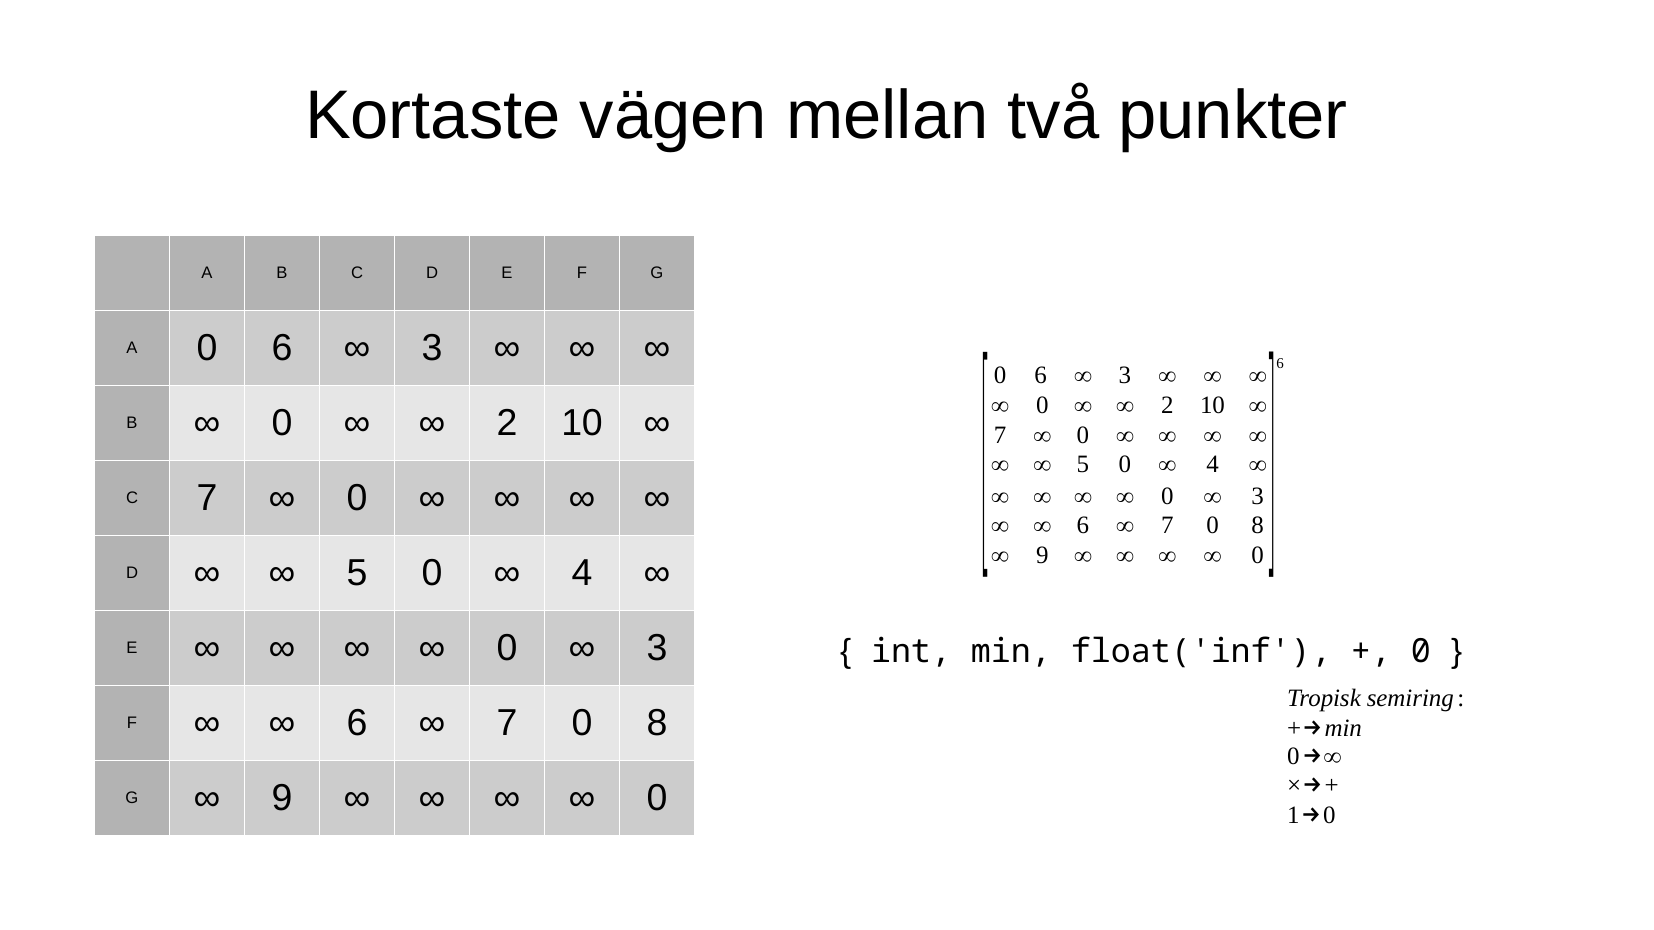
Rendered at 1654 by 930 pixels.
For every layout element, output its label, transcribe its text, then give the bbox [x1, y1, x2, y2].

table_header D [395, 236, 469, 310]
table_cell 6 [320, 686, 394, 760]
table_cell ∞ [245, 611, 319, 685]
table_cell G [95, 761, 169, 835]
text_box { int, min, float('inf'), +, 0 } [840, 435, 1501, 828]
table_cell ∞ [170, 536, 244, 610]
table_cell ∞ [245, 686, 319, 760]
table_cell ∞ [545, 761, 619, 835]
table_cell ∞ [470, 461, 544, 535]
table_cell 0 [245, 386, 319, 460]
table_cell A [95, 311, 169, 385]
table_header [95, 236, 169, 310]
table_cell 0 [320, 461, 394, 535]
table_cell ∞ [545, 311, 619, 385]
table_cell 2 [470, 386, 544, 460]
table_cell F [95, 686, 169, 760]
table_header C [320, 236, 394, 310]
table_cell ∞ [395, 761, 469, 835]
table_header B [245, 236, 319, 310]
table_cell 7 [470, 686, 544, 760]
chart [1280, 684, 1470, 829]
table_cell ∞ [395, 686, 469, 760]
table_cell 3 [620, 611, 694, 685]
table_cell 3 [395, 311, 469, 385]
table_cell ∞ [545, 461, 619, 535]
table_cell 0 [170, 311, 244, 385]
table_cell ∞ [395, 461, 469, 535]
table_cell ∞ [320, 761, 394, 835]
table_cell ∞ [620, 386, 694, 460]
table_cell D [95, 536, 169, 610]
table_cell ∞ [170, 761, 244, 835]
table_cell ∞ [245, 536, 319, 610]
table_cell ∞ [320, 386, 394, 460]
table_cell 8 [620, 686, 694, 760]
table_cell ∞ [470, 536, 544, 610]
table_cell 7 [170, 461, 244, 535]
table_cell 5 [320, 536, 394, 610]
table_cell ∞ [320, 311, 394, 385]
table_cell ∞ [245, 461, 319, 535]
table_cell ∞ [545, 611, 619, 685]
table_header F [545, 236, 619, 310]
table_header E [470, 236, 544, 310]
table_cell 9 [245, 761, 319, 835]
table_cell 0 [620, 761, 694, 835]
table_cell 0 [470, 611, 544, 685]
table_cell C [95, 461, 169, 535]
table_cell ∞ [395, 386, 469, 460]
table_cell ∞ [470, 311, 544, 385]
table_header A [170, 236, 244, 310]
table_cell 0 [395, 536, 469, 610]
table_cell ∞ [170, 386, 244, 460]
table_cell 6 [245, 311, 319, 385]
table_header G [620, 236, 694, 310]
table_cell 4 [545, 536, 619, 610]
table_cell ∞ [620, 311, 694, 385]
table_cell B [95, 386, 169, 460]
chart [975, 351, 1291, 435]
table_cell 0 [545, 686, 619, 760]
table_cell E [95, 611, 169, 685]
table_cell ∞ [170, 686, 244, 760]
title Kortaste vägen mellan två punkter [82, 36, 1571, 193]
table_cell ∞ [620, 461, 694, 535]
table_cell ∞ [170, 611, 244, 685]
table_cell ∞ [470, 761, 544, 835]
table_cell ∞ [395, 611, 469, 685]
table_cell 10 [545, 386, 619, 460]
table_cell ∞ [620, 536, 694, 610]
table_cell ∞ [320, 611, 394, 685]
